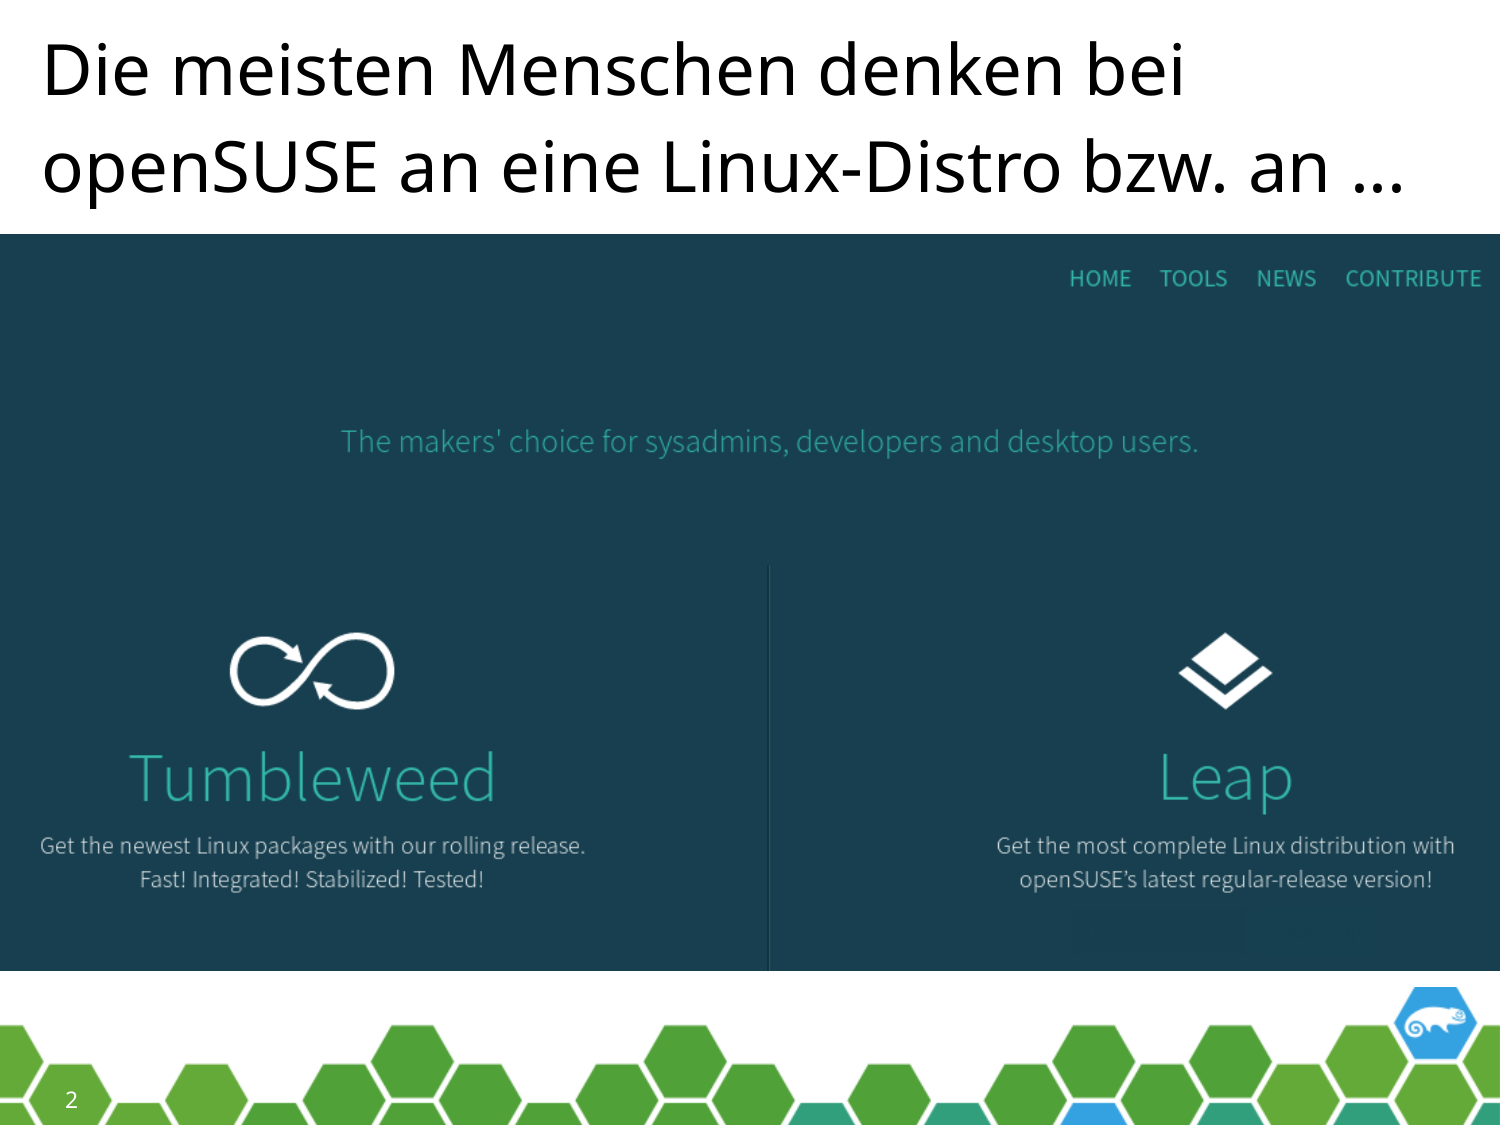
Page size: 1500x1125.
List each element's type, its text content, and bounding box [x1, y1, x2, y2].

picture [0, 234, 1500, 972]
title Die meisten Menschen denken bei openSUSE an eine Linux-Distro bzw. an ... [41, 0, 1454, 234]
picture [0, 987, 1500, 1125]
